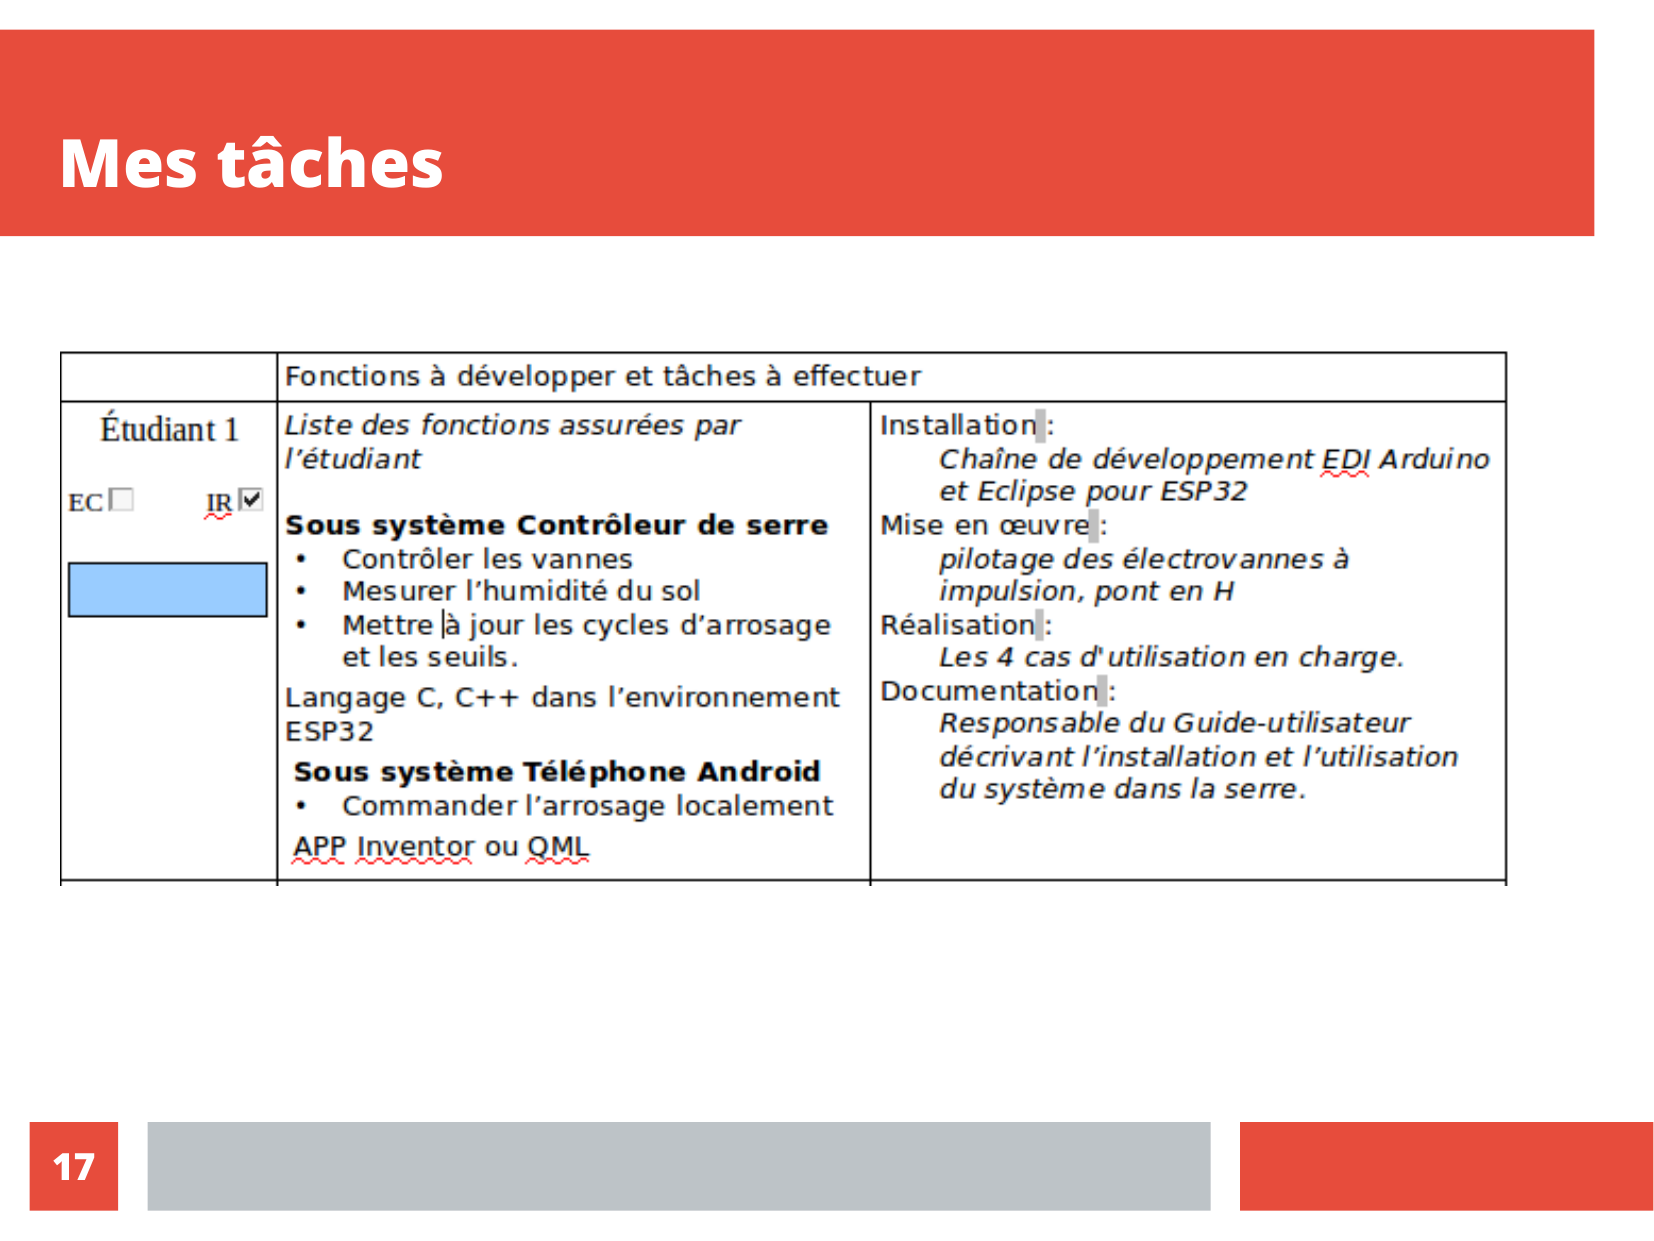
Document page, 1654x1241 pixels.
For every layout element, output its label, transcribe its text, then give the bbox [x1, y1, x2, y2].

picture [60, 350, 1512, 886]
title Mes tâches [59, 59, 1595, 207]
